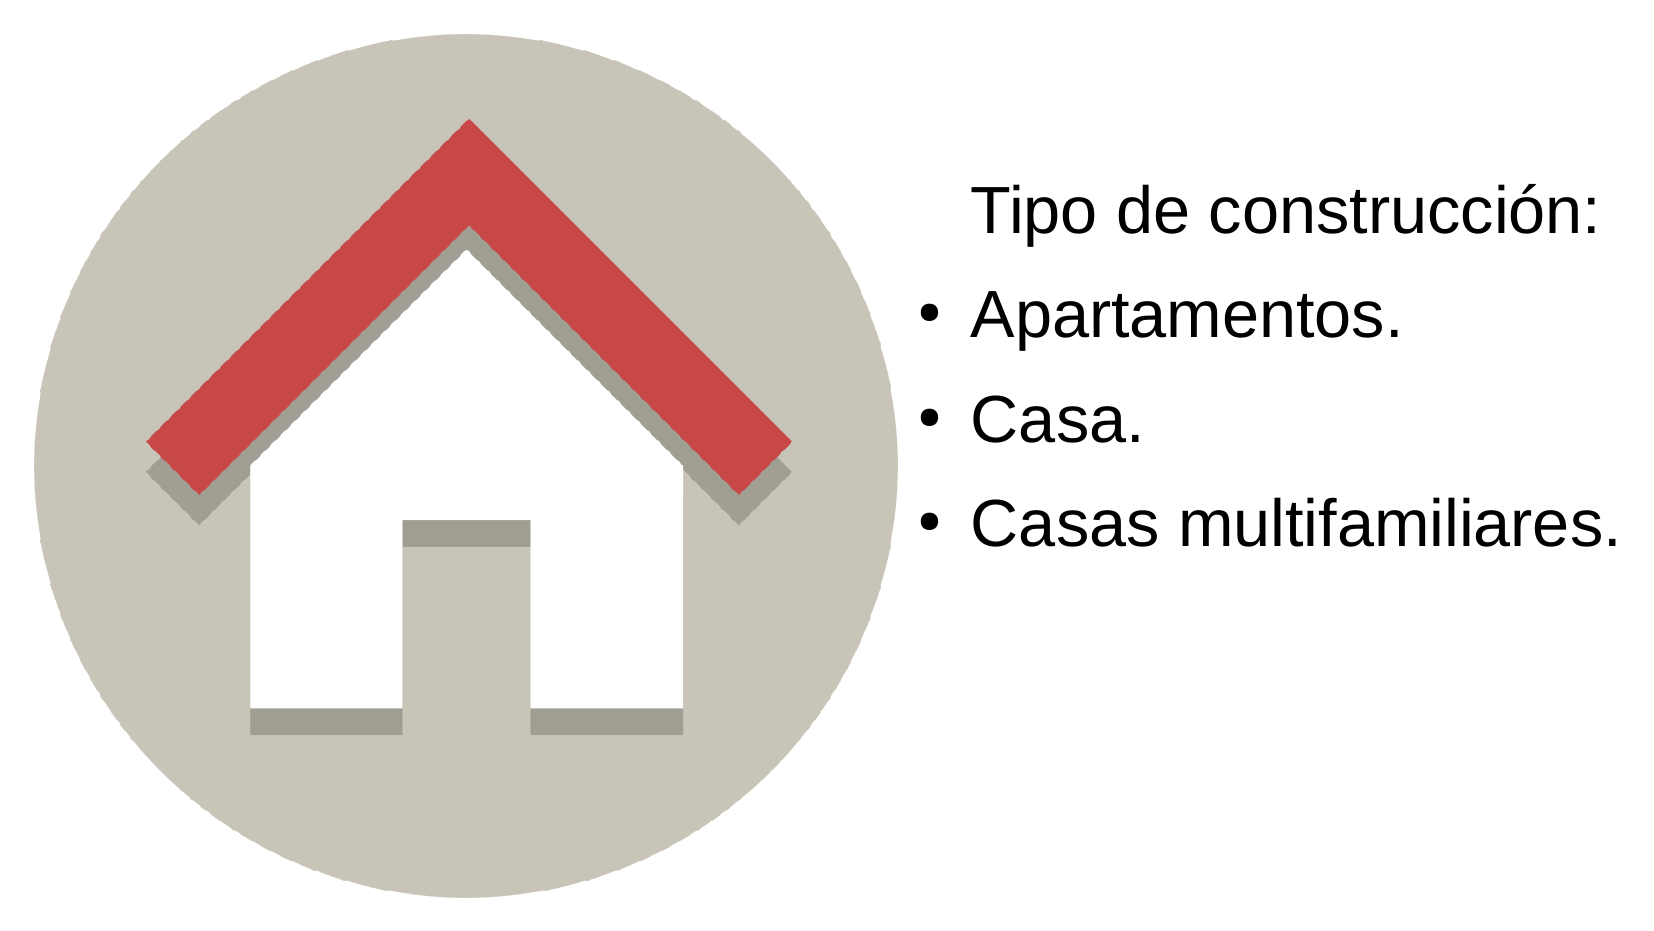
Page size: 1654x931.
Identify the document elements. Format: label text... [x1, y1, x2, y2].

picture [0, 0, 931, 931]
list Tipo de construcción: Apartamentos. Casa. Casas multifamiliares. [900, 173, 1627, 713]
